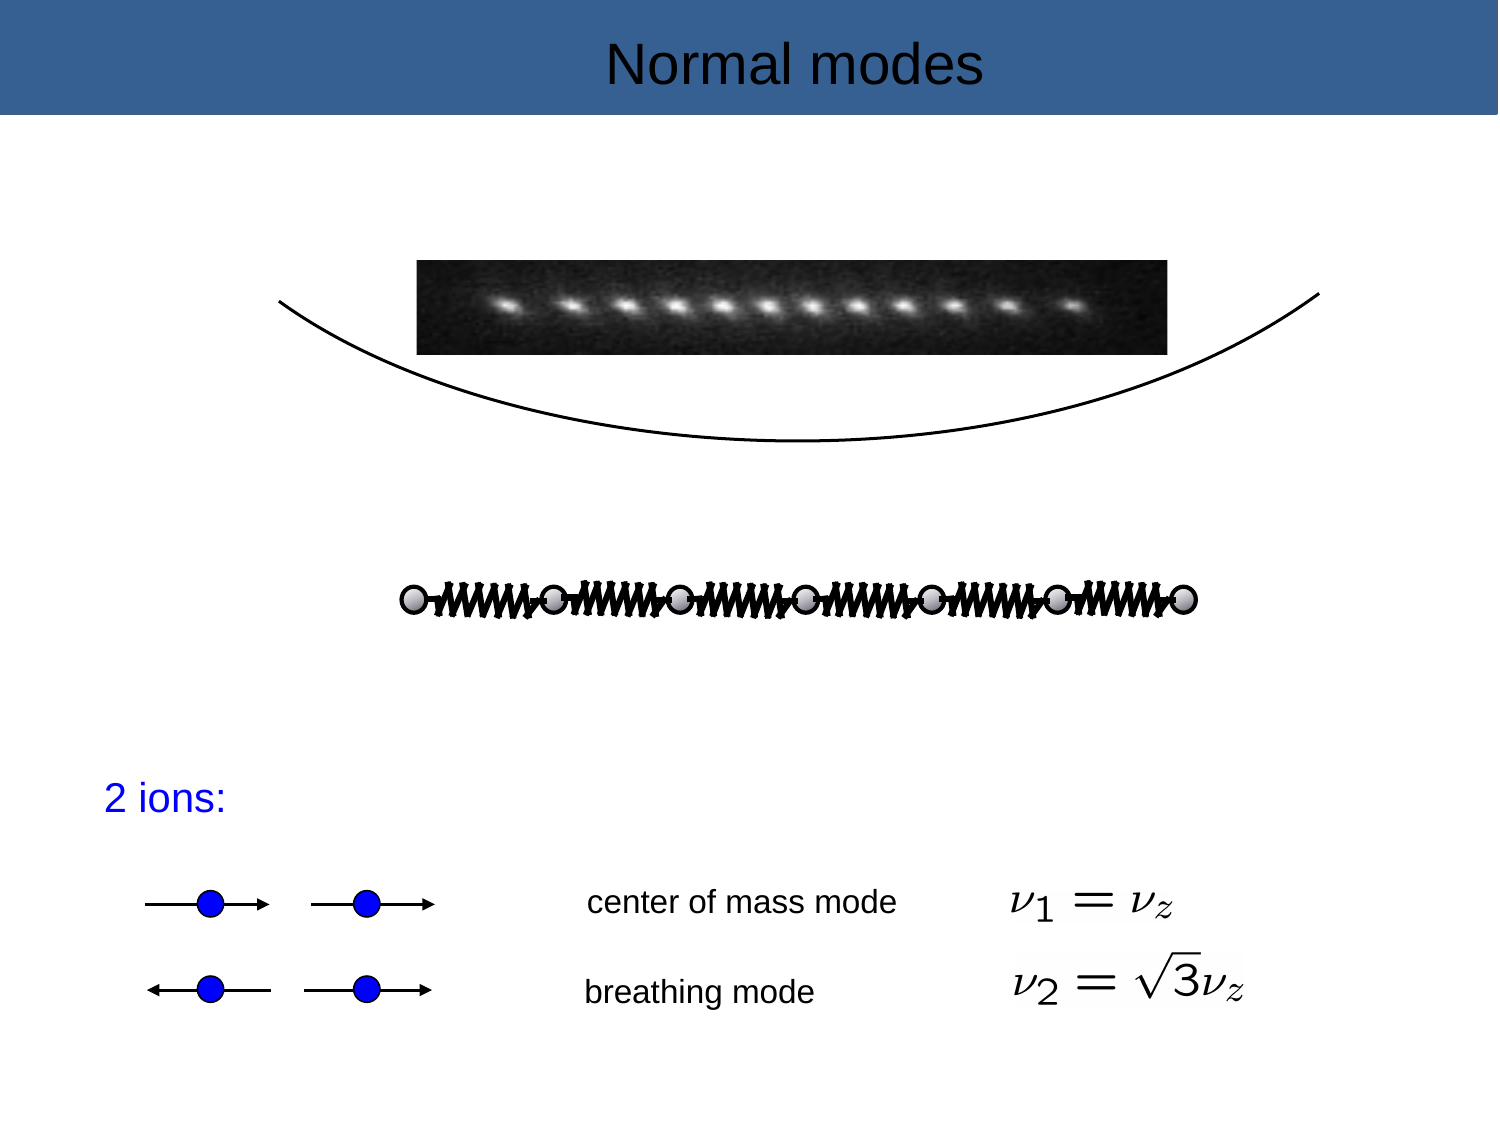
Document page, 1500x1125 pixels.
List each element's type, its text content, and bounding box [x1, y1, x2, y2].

text_box [401, 586, 427, 613]
text_box [353, 976, 381, 1003]
picture [1014, 950, 1244, 1006]
text_box [197, 890, 224, 918]
picture [1011, 891, 1173, 923]
text_box breathing mode [569, 962, 996, 1018]
text_box [353, 890, 381, 918]
text_box Normal modes [591, 19, 1001, 105]
picture [416, 260, 1168, 355]
text_box [668, 586, 693, 613]
text_box center of mass mode [572, 872, 998, 928]
text_box [541, 586, 566, 613]
text_box [197, 976, 224, 1003]
text_box [919, 586, 945, 613]
text_box [1171, 586, 1196, 613]
text_box [793, 586, 818, 613]
text_box [1045, 586, 1070, 613]
text_box 2 ions: [88, 763, 242, 829]
